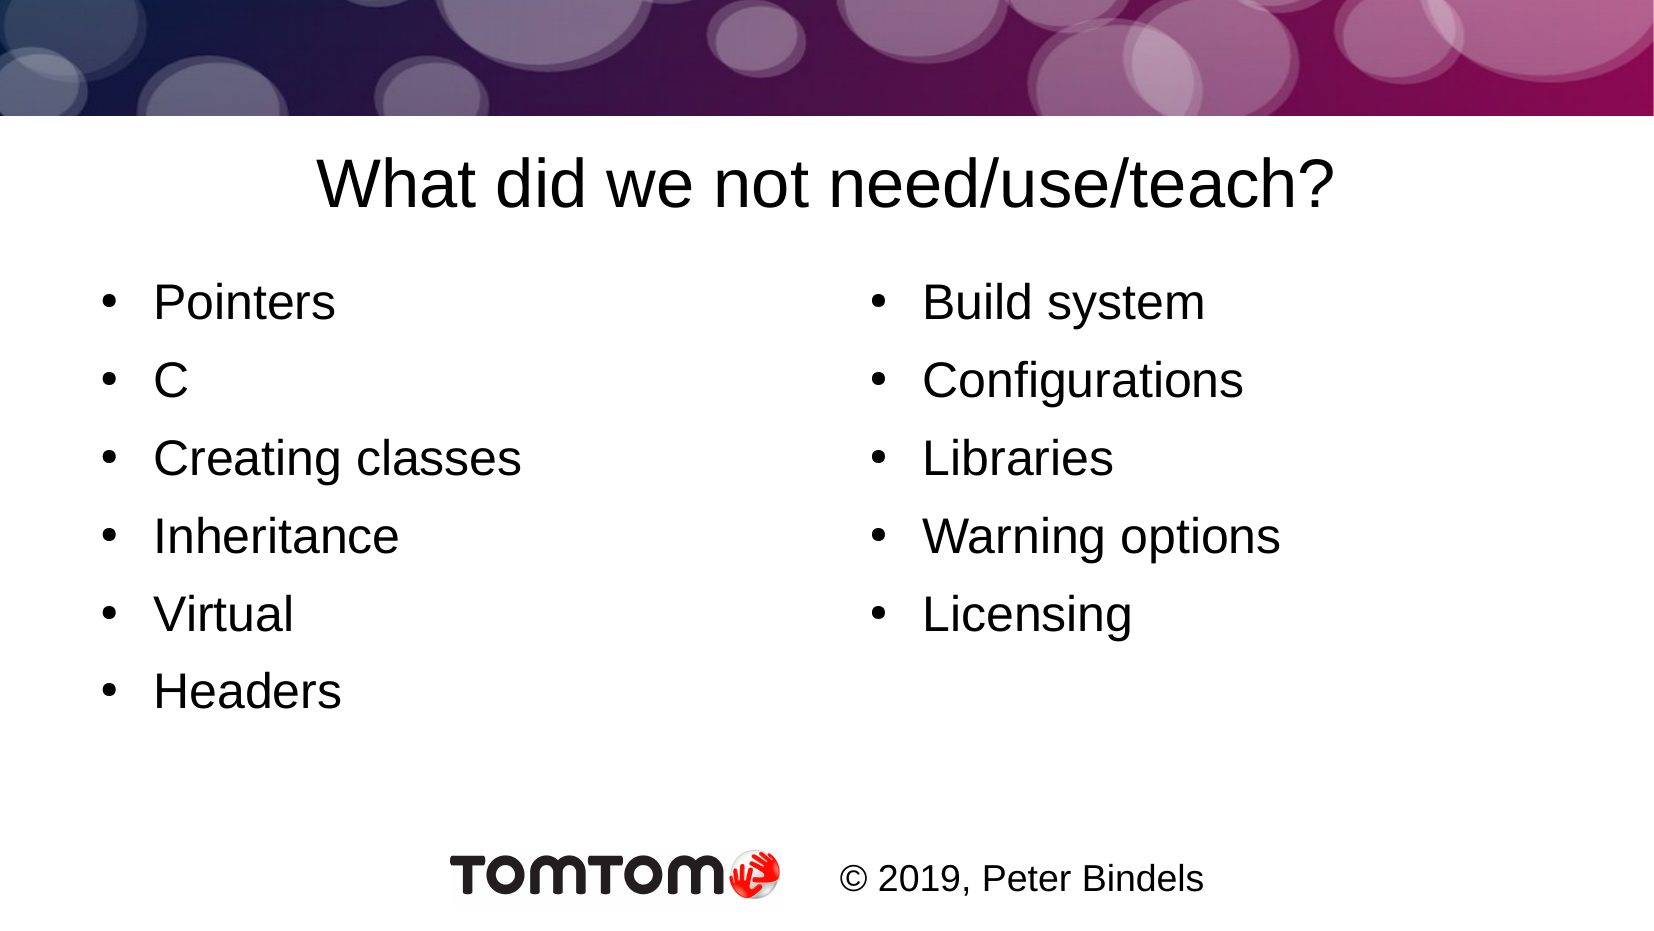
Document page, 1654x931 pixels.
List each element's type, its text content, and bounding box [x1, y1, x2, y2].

list Pointers C Creating classes Inheritance Virtual Headers [82, 274, 781, 815]
picture [450, 847, 784, 906]
title What did we not need/use/teach? [82, 119, 1571, 249]
list Build system Configurations Libraries Warning options Licensing [851, 274, 1576, 815]
picture [0, 0, 1654, 116]
